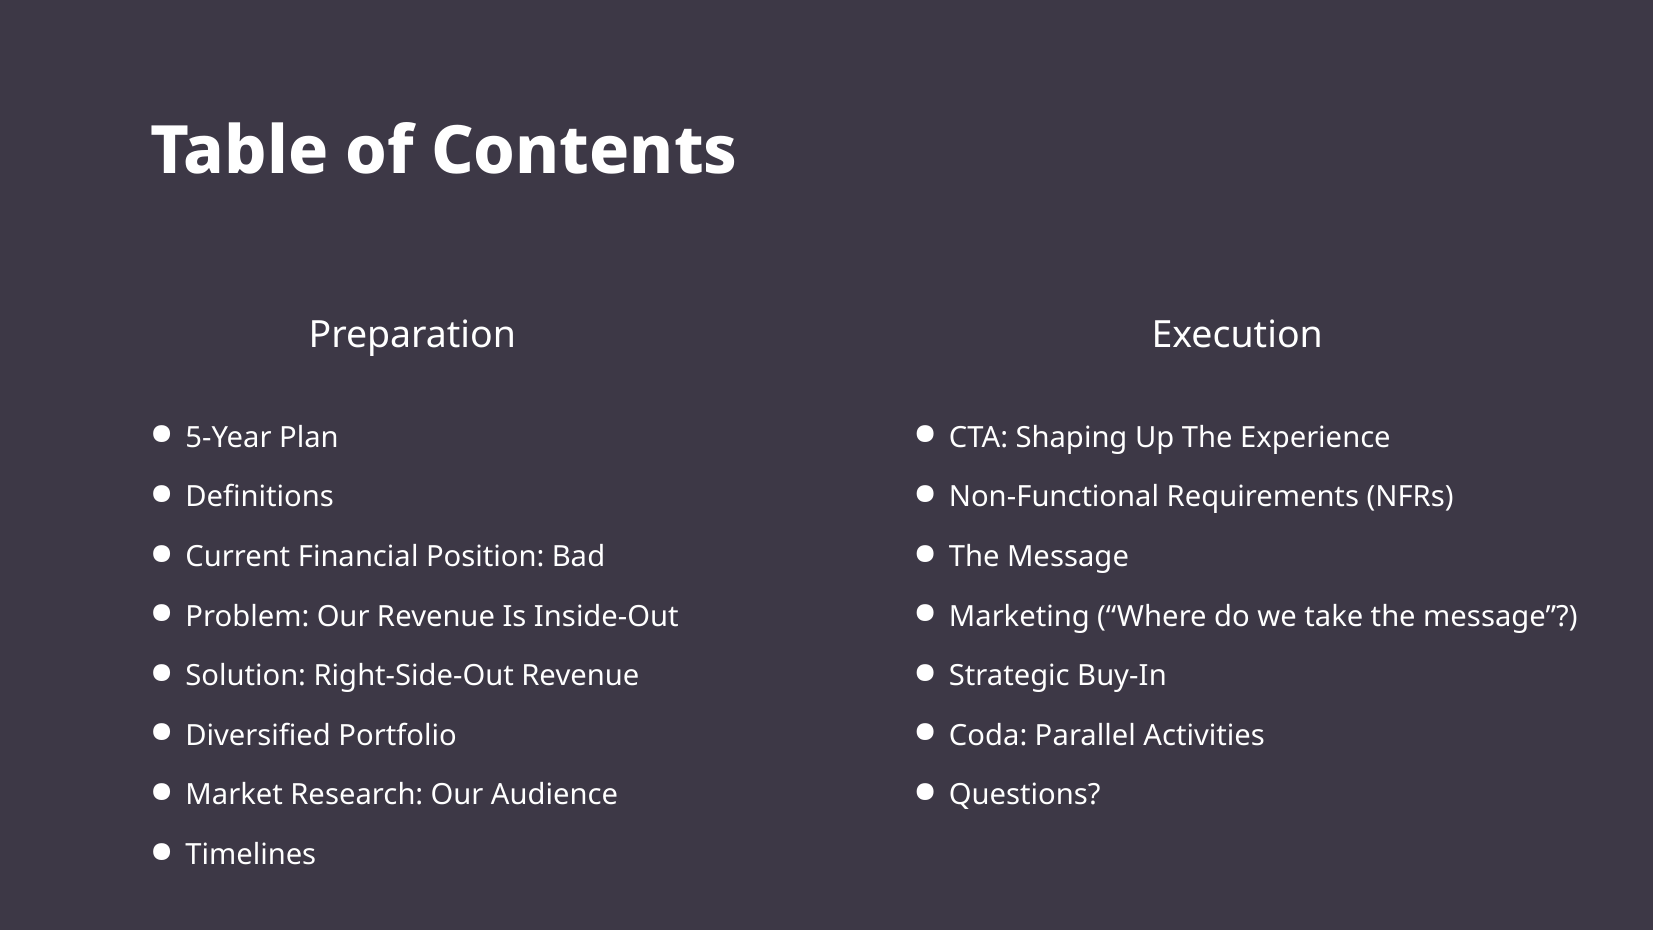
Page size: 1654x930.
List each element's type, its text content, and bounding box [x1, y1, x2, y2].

title Table of Contents [150, 37, 1501, 193]
text_box Execution [1087, 300, 1388, 413]
subtitle 5-Year Plan Definitions Current Financial Position: Bad Problem: Our Revenue Is Inside-Out Solution: Right-Side-Out Revenue Diversified Portfolio Market Research: Our Audience Timelines [150, 396, 751, 873]
text_box Preparation [262, 300, 563, 413]
text_box CTA: Shaping Up The Experience Non-Functional Requirements (NFRs) The Message Marketing (“Where do we take the message”?) Strategic Buy-In Coda: Parallel Activities Questions? [913, 396, 1627, 809]
